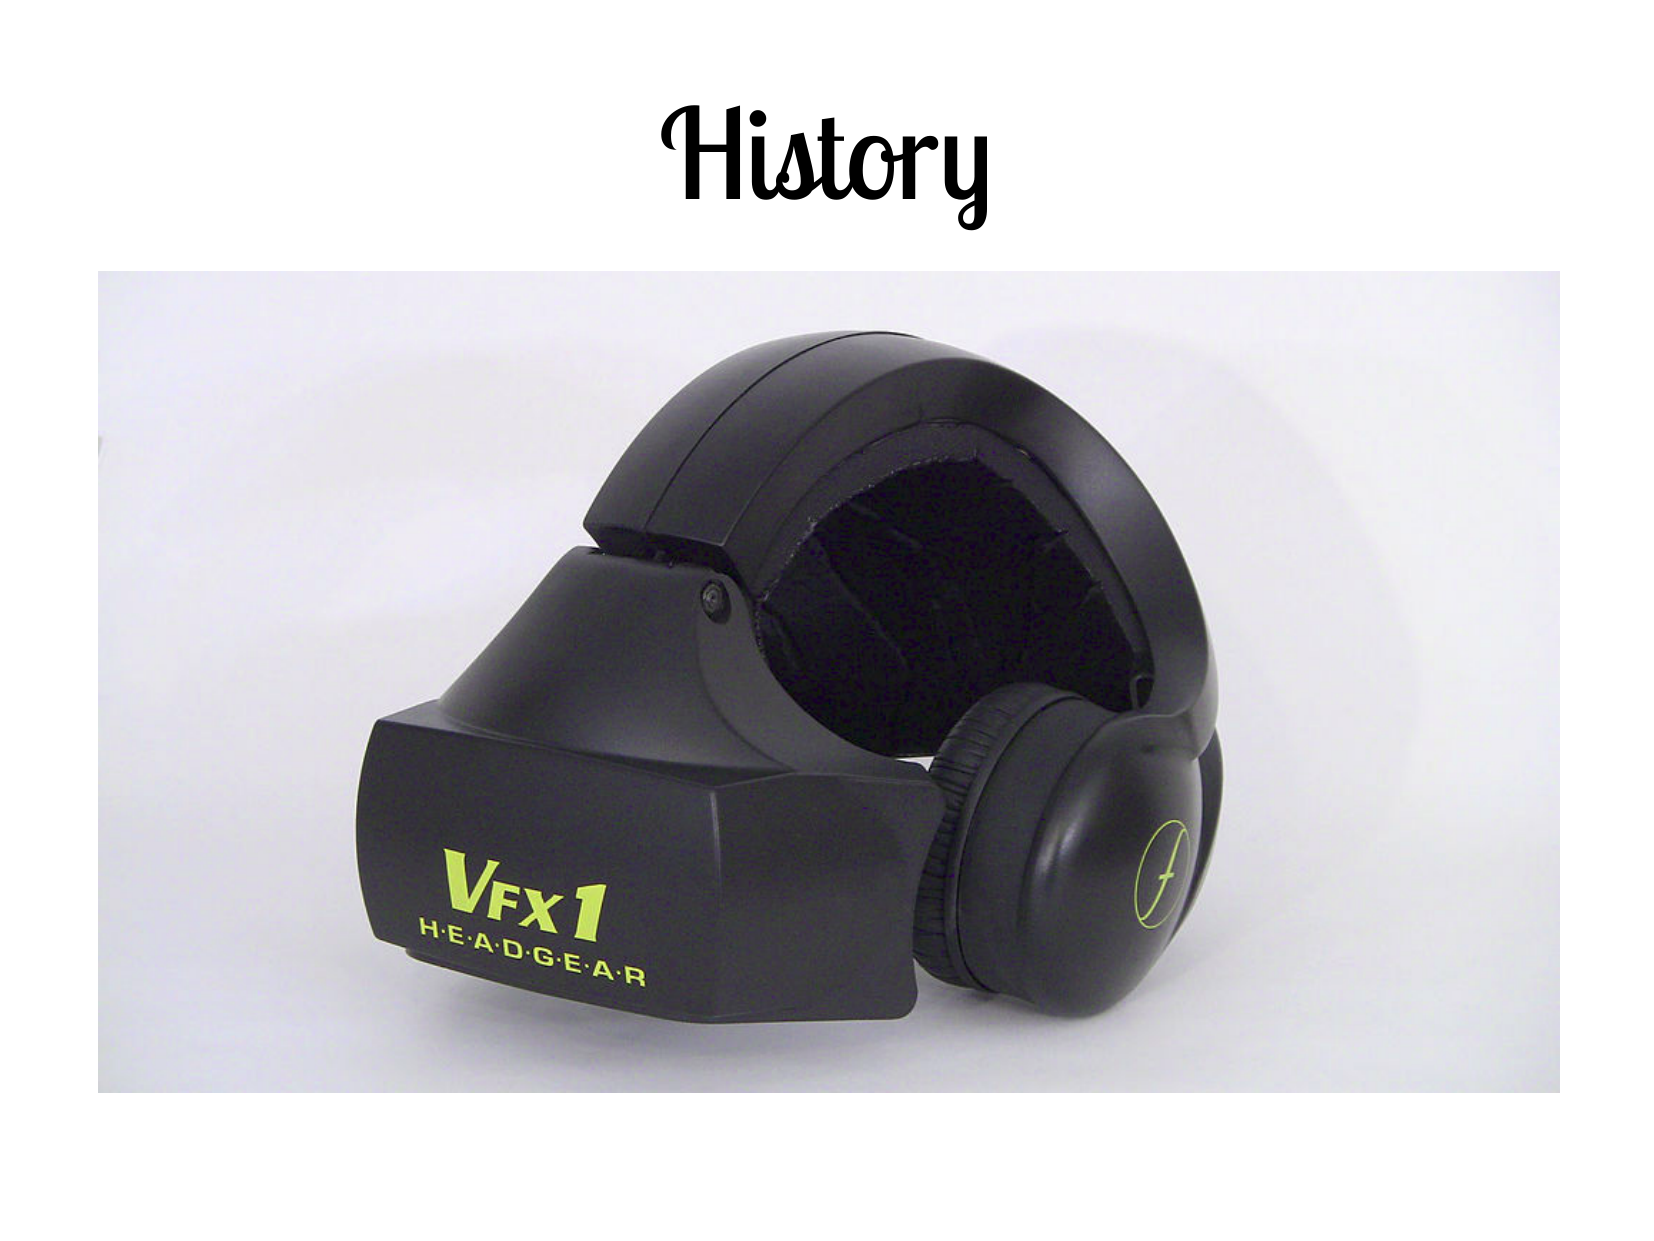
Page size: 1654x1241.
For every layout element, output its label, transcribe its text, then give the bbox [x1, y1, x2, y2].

title History [82, 49, 1571, 257]
picture [98, 271, 1560, 1093]
